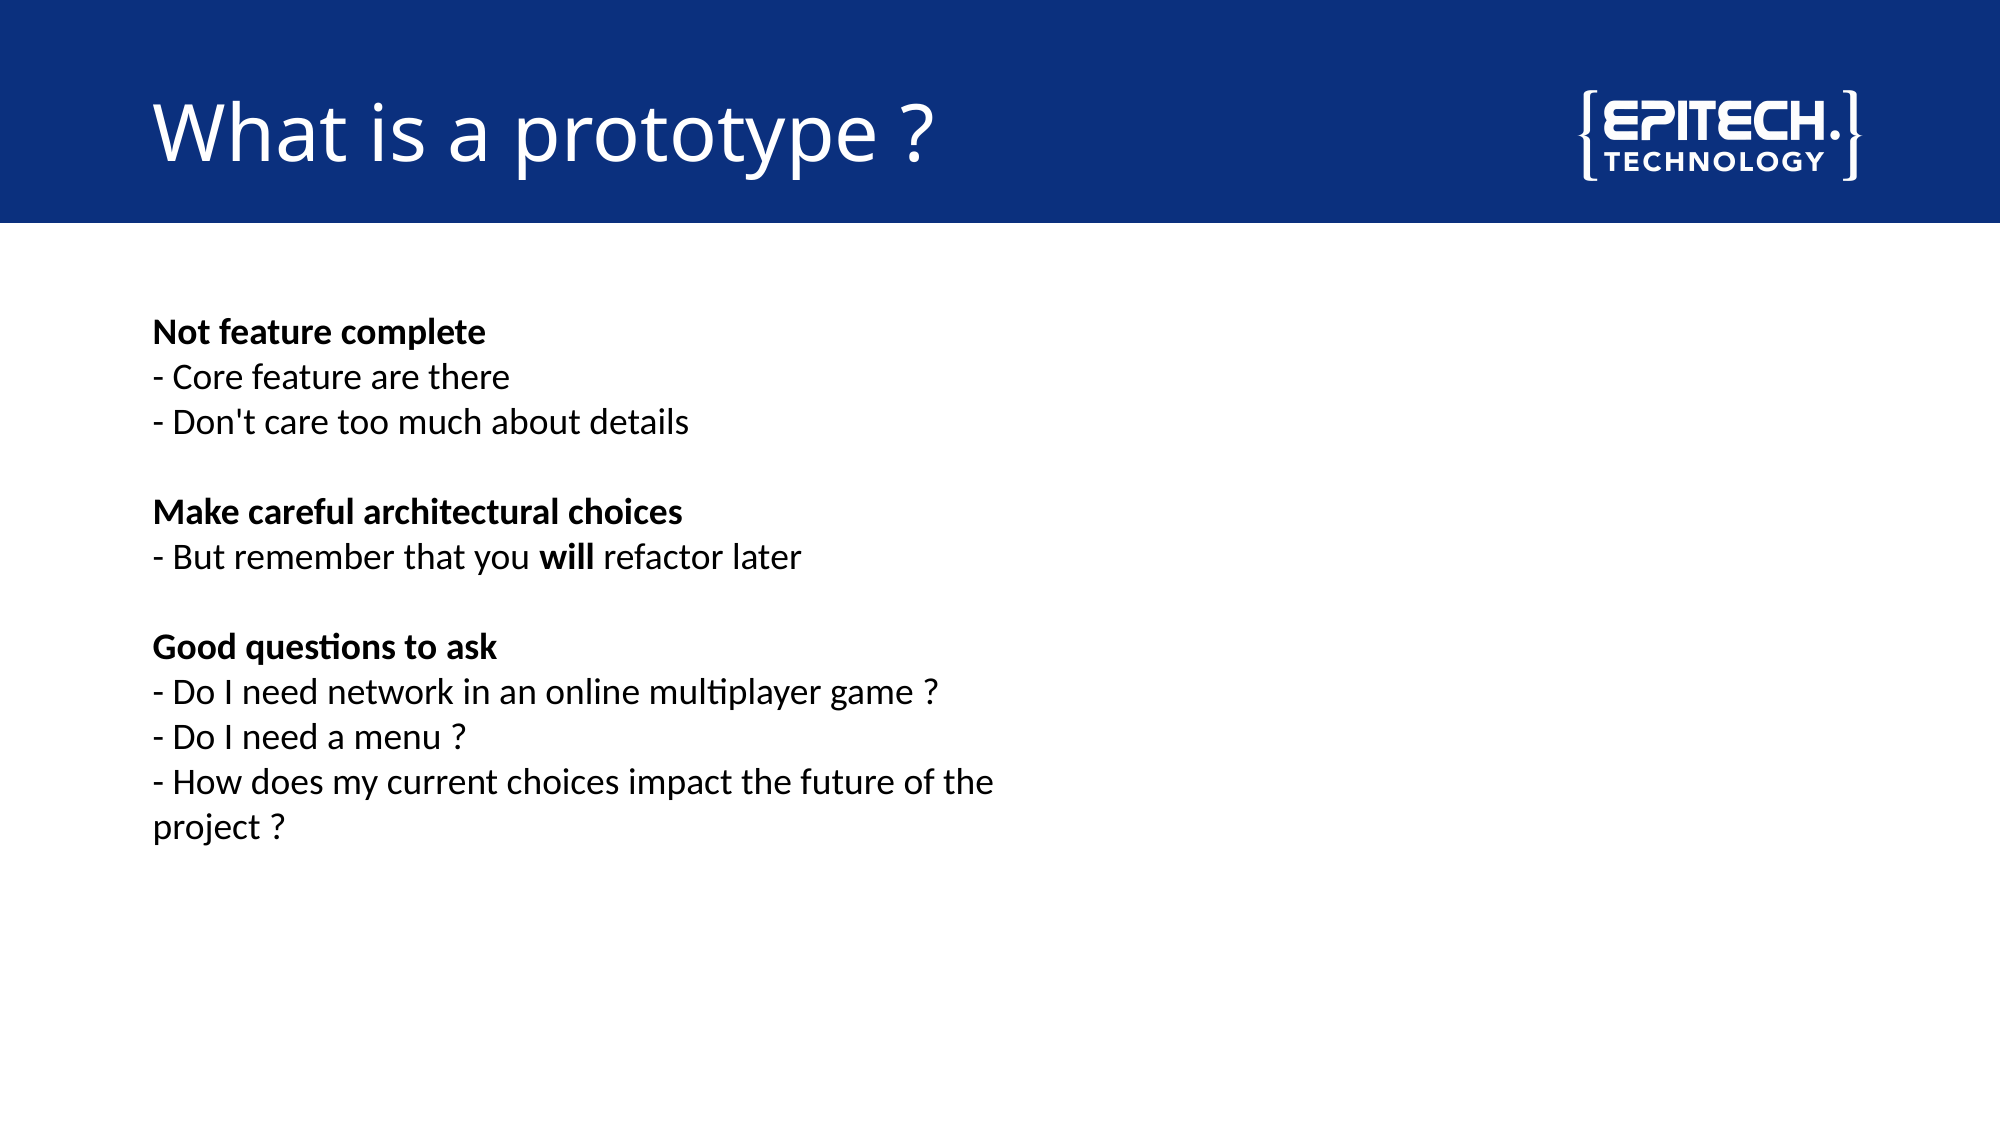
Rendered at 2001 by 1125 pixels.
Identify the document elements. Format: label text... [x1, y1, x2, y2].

title What is a prototype ? [137, 59, 1863, 212]
text_box Not feature complete - Core feature are there - Don't care too much about details Make careful architectural choices - But remember that you will refactor later Good questions to ask - Do I need network in an online multiplayer game ? - Do I need a menu ? - How does my current choices impact the future of the project ? [137, 299, 1026, 861]
